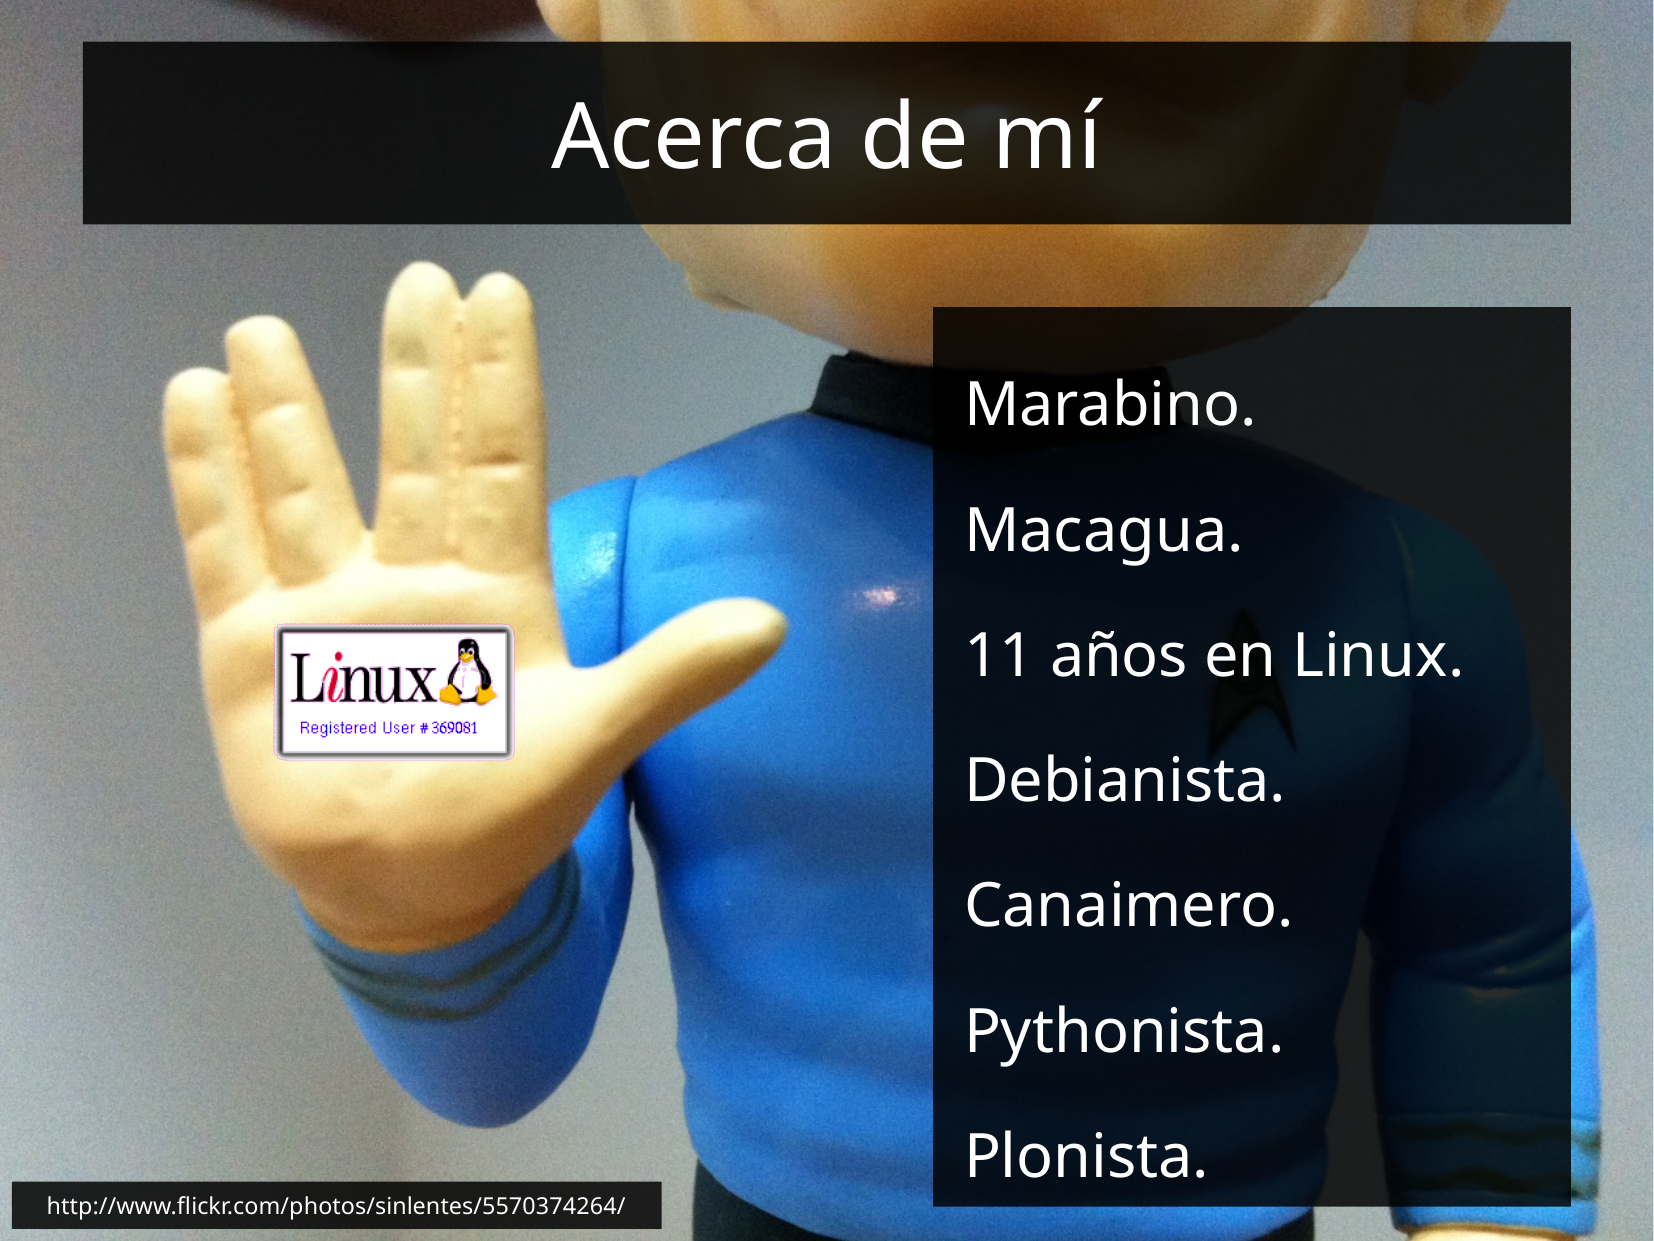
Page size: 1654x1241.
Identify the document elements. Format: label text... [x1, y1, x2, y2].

picture [0, 0, 1654, 1241]
title Acerca de mí [82, 41, 1571, 225]
title Marabino. Macagua. 11 años en Linux. Debianista. Canaimero. Pythonista. Plonista. [933, 307, 1571, 1207]
title http://www.flickr.com/photos/sinlentes/5570374264/ [11, 1181, 662, 1229]
